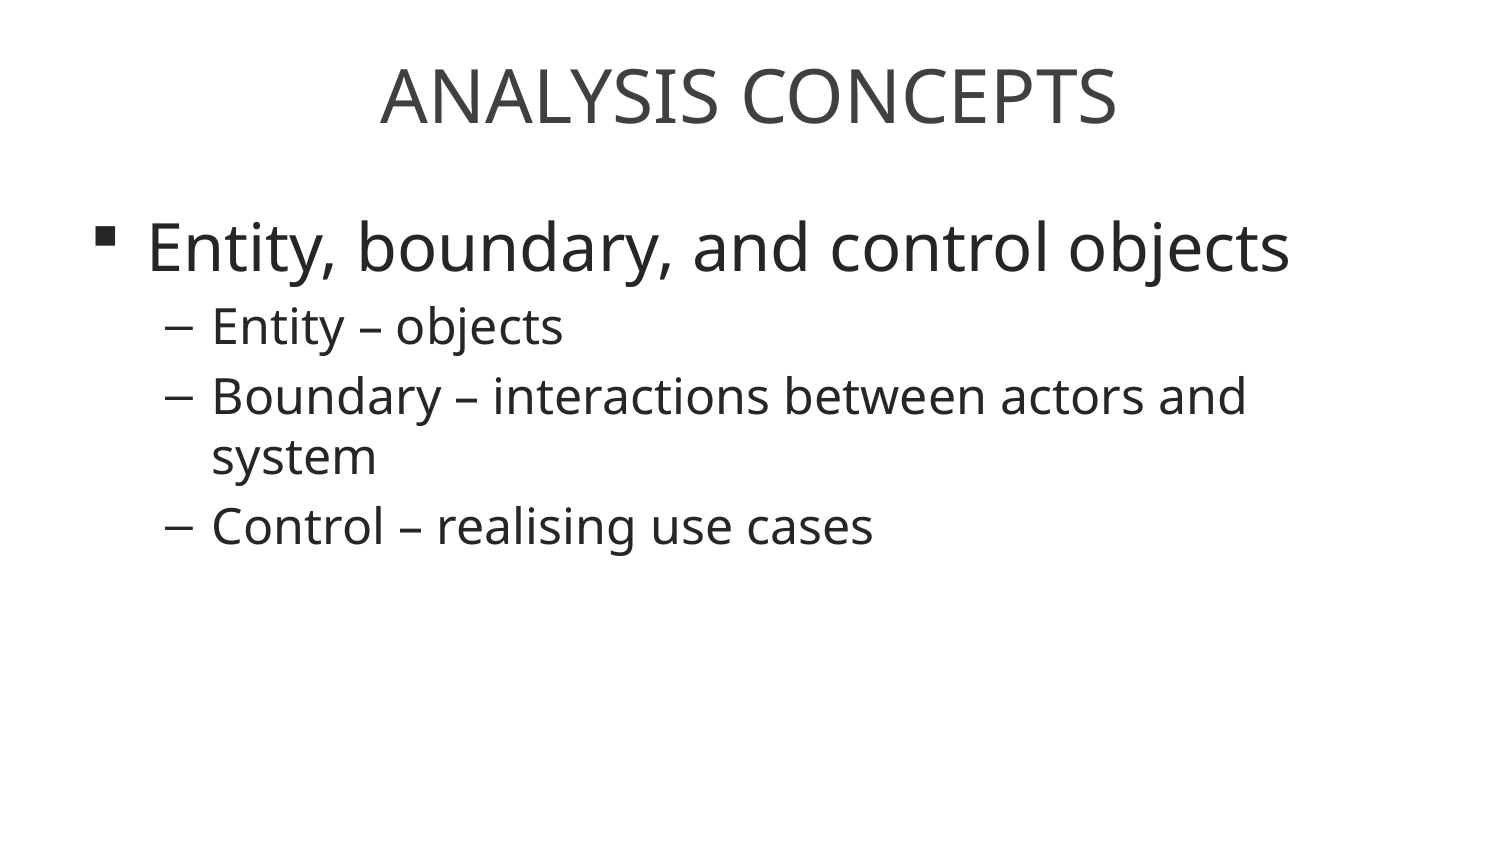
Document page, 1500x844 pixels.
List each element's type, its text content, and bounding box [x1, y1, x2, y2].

list Entity, boundary, and control objects Entity – objects Boundary – interactions between actors and system Control – realising use cases [75, 196, 1425, 754]
title Analysis concepts [75, 23, 1425, 164]
